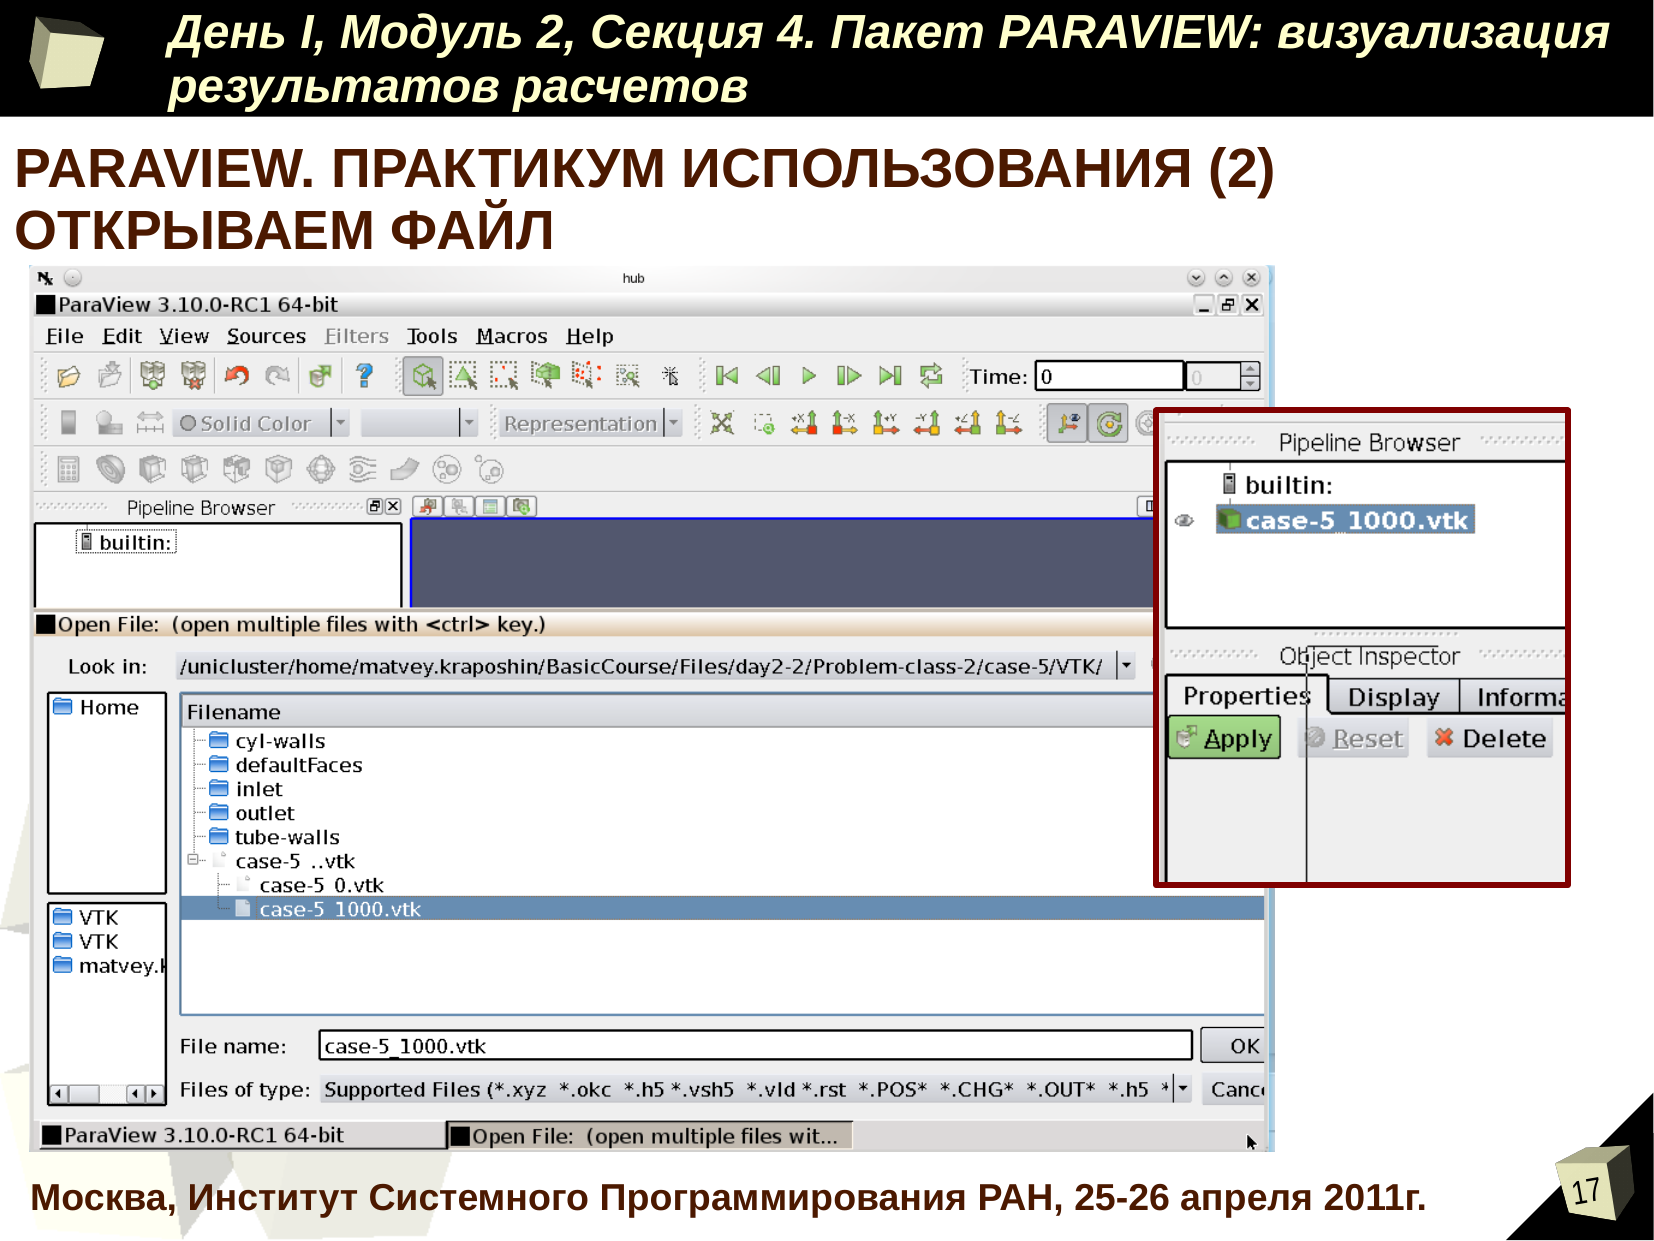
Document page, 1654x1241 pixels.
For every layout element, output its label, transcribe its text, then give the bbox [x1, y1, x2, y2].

text_box PARAVIEW. ПРАКТИКУМ ИСПОЛЬЗОВАНИЯ (2) ОТКРЫВАЕМ ФАЙЛ [0, 130, 1654, 269]
picture [0, 265, 1275, 1241]
picture [1159, 413, 1565, 883]
picture [464, 1193, 472, 1198]
